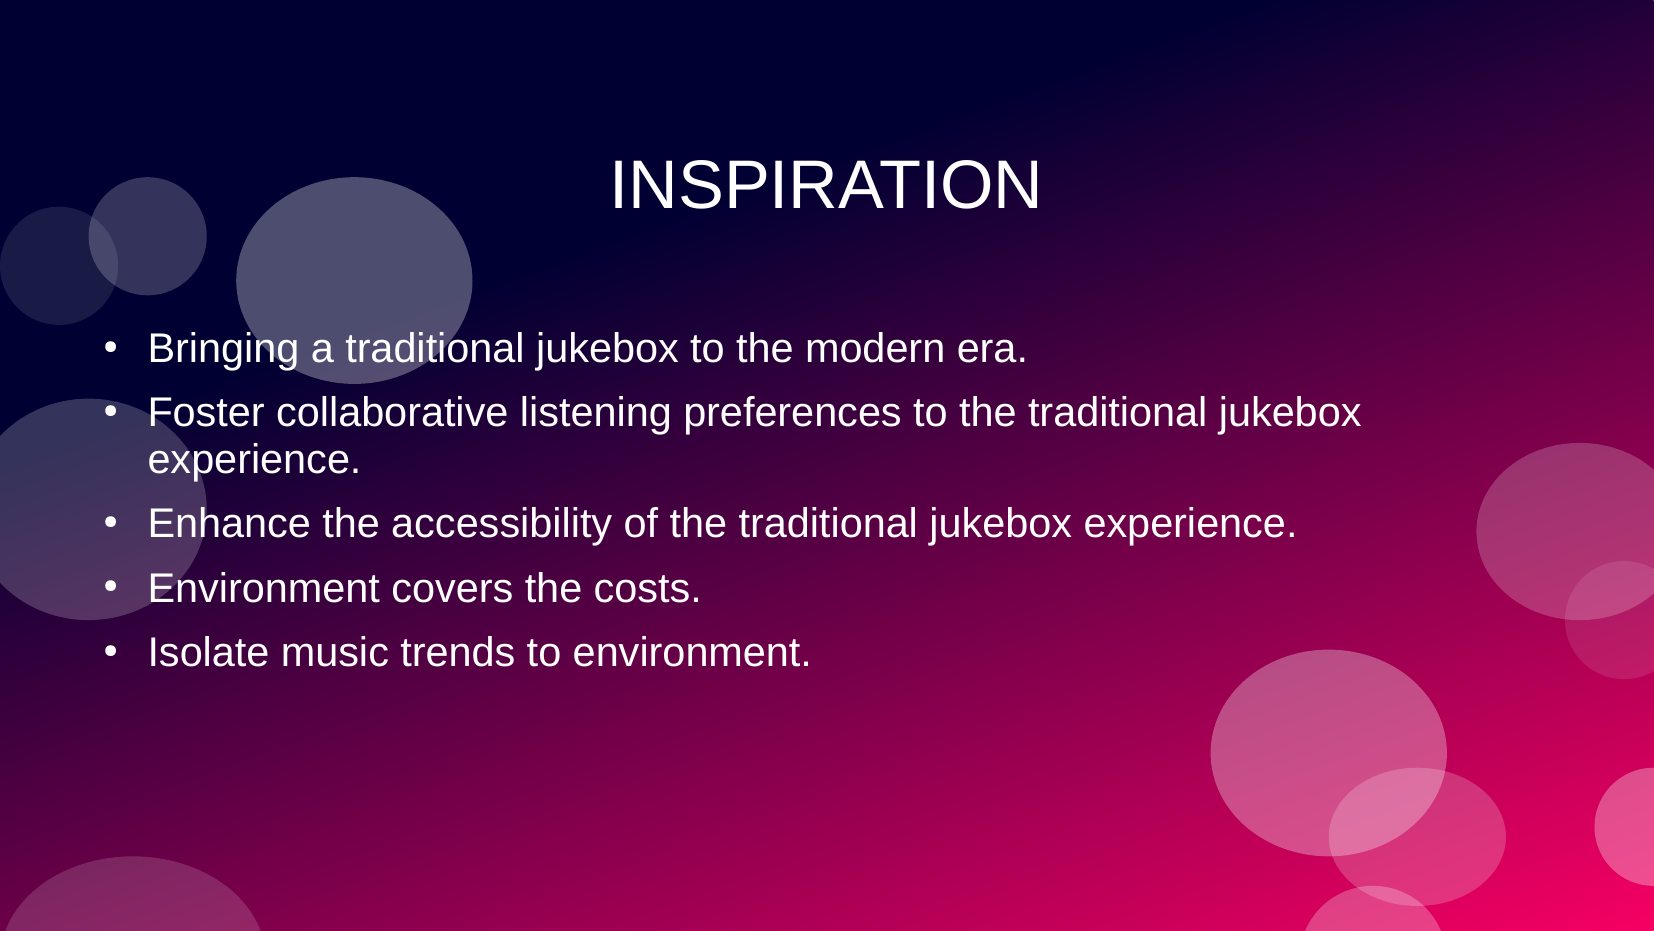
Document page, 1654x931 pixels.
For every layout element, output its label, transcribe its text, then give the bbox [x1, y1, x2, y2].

list Bringing a traditional jukebox to the modern era. Foster collaborative listening preferences to the traditional jukebox experience. Enhance the accessibility of the traditional jukebox experience. Environment covers the costs. Isolate music trends to environment. [88, 324, 1565, 680]
title INSPIRATION [88, 103, 1565, 266]
